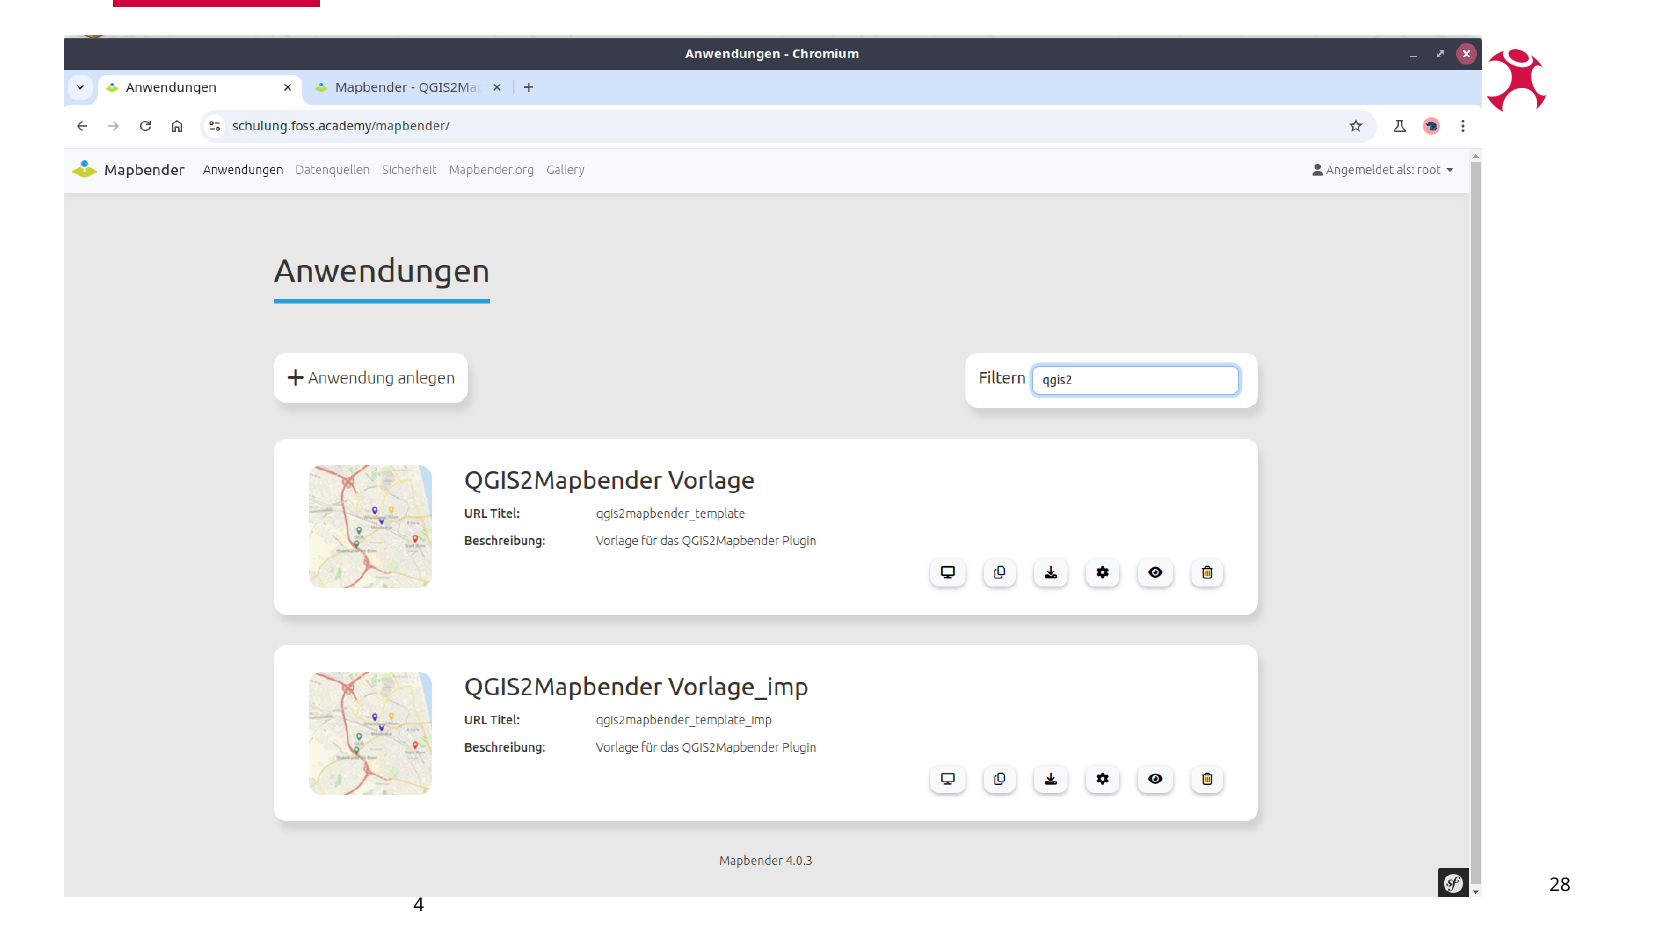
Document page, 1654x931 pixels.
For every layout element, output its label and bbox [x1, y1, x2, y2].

picture [64, 35, 1482, 898]
picture [1483, 49, 1554, 118]
